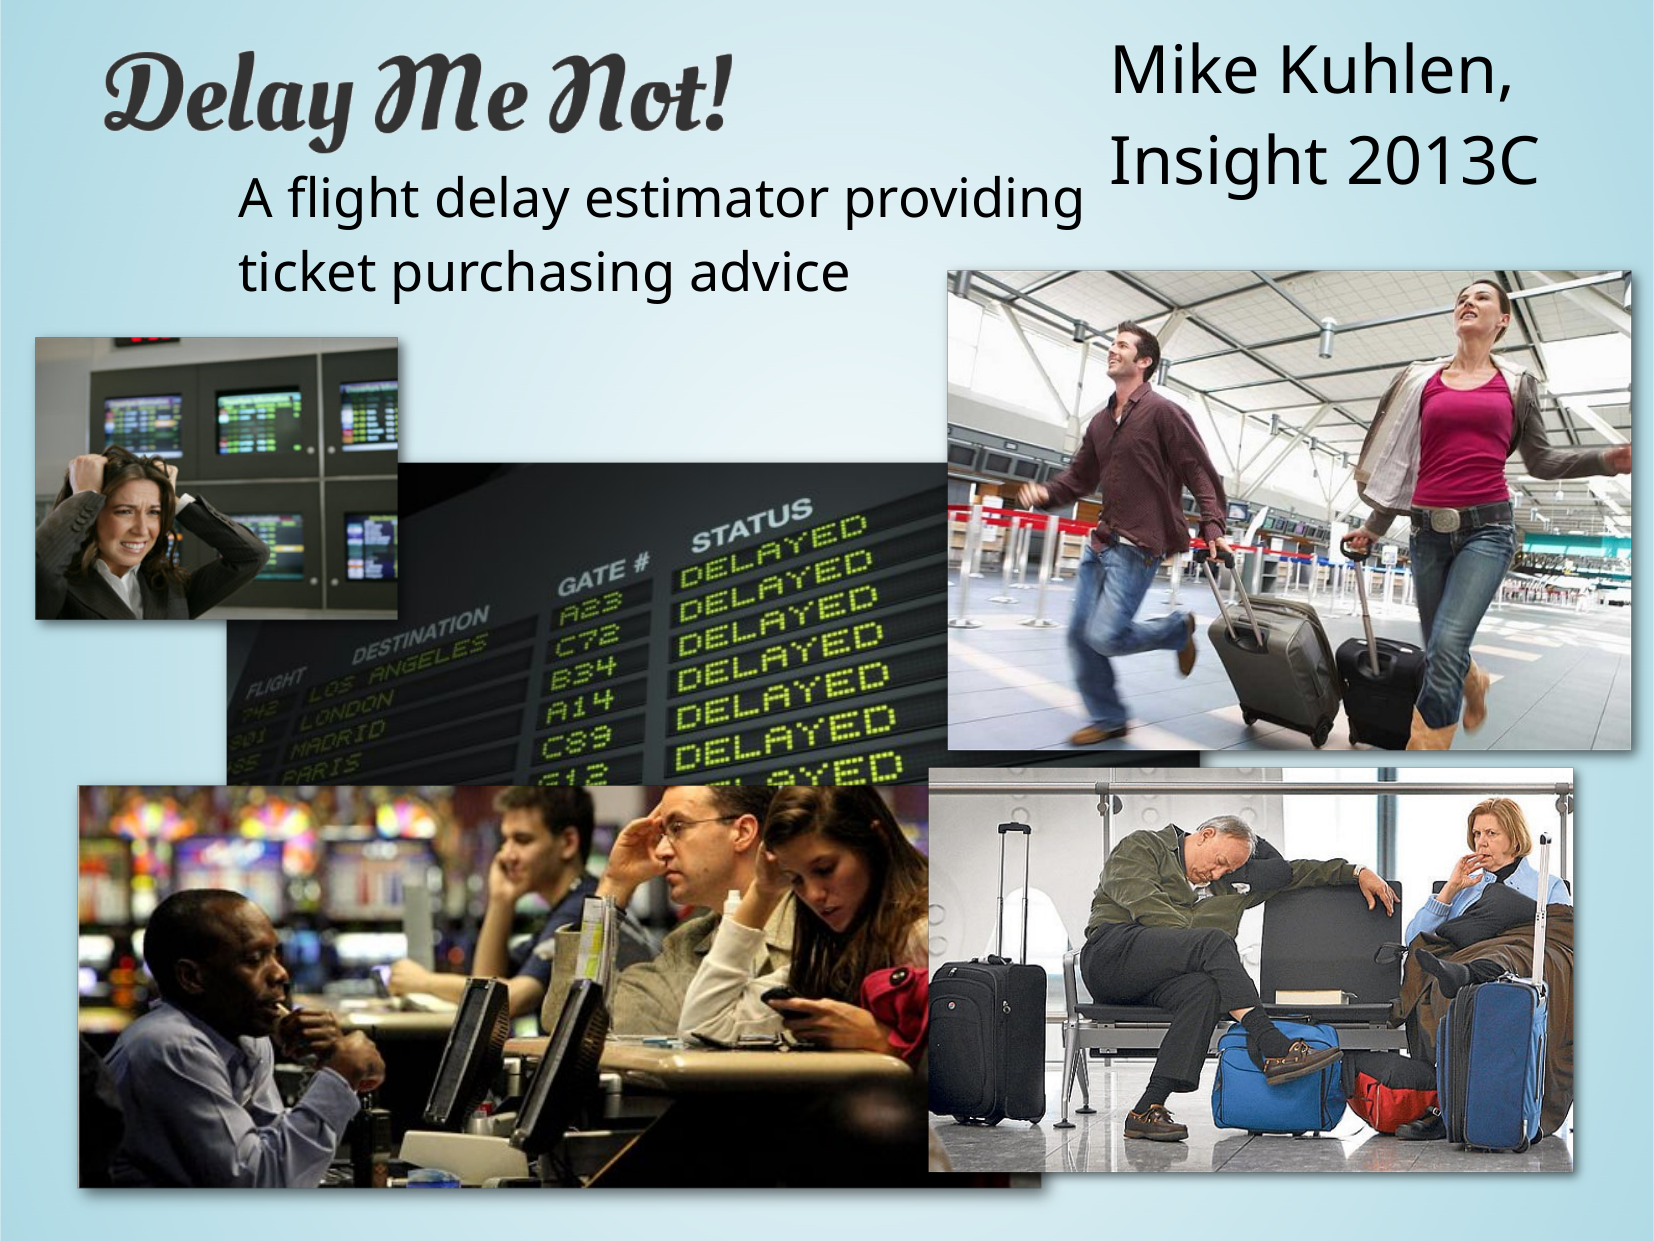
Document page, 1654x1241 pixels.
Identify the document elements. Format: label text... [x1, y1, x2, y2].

text_box A flight delay estimator providing ticket purchasing advice [223, 152, 1209, 232]
picture [0, 0, 1654, 1241]
text_box Mike Kuhlen, Insight 2013C [1095, 15, 1654, 110]
